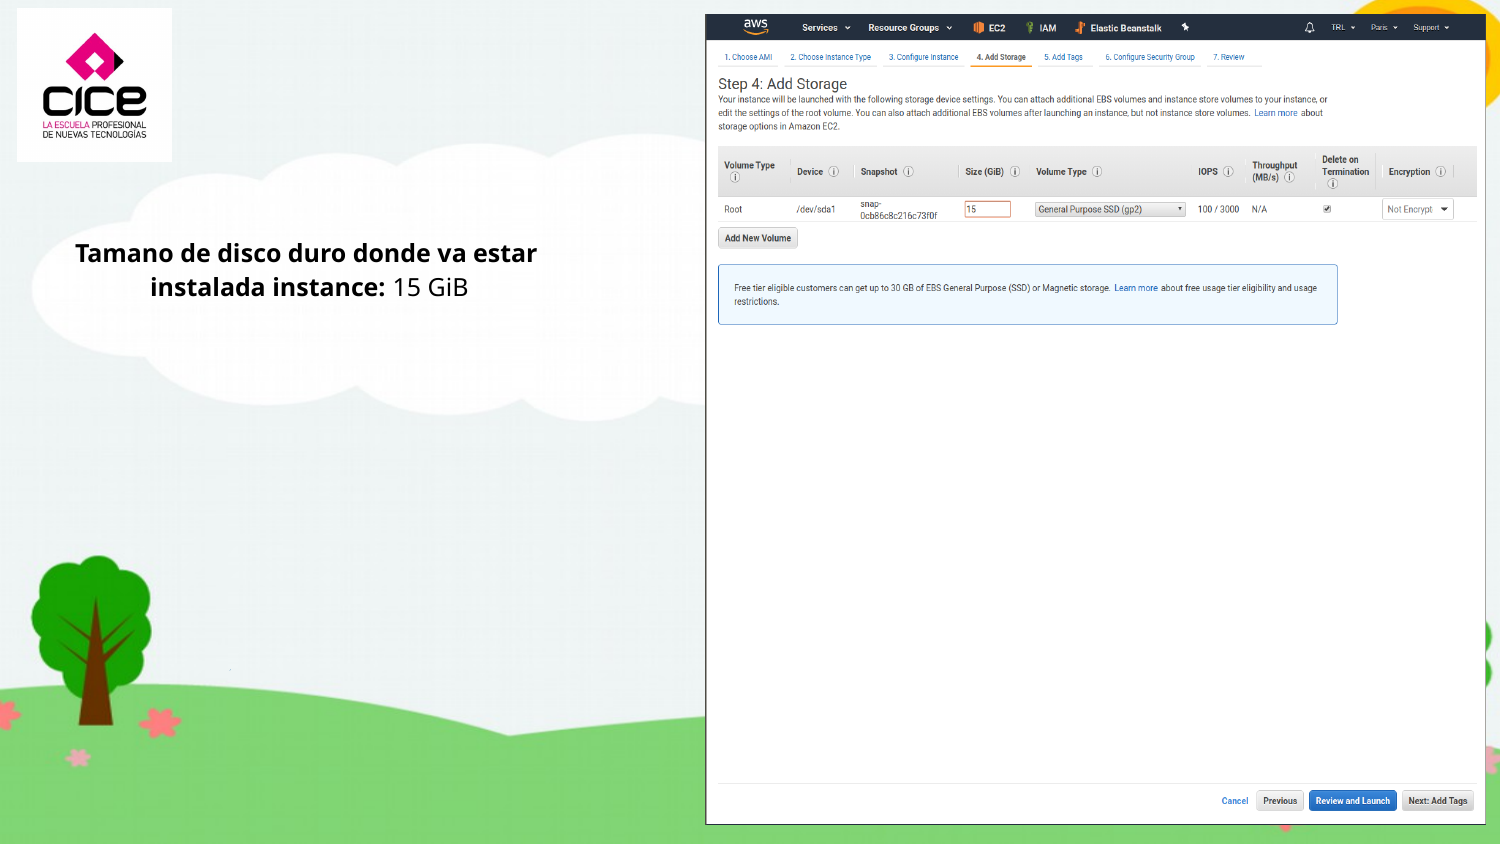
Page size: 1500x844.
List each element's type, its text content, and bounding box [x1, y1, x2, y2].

title Tamano de disco duro donde va estar instalada instance: 15 GiB [75, 240, 549, 301]
picture [0, 0, 1500, 844]
